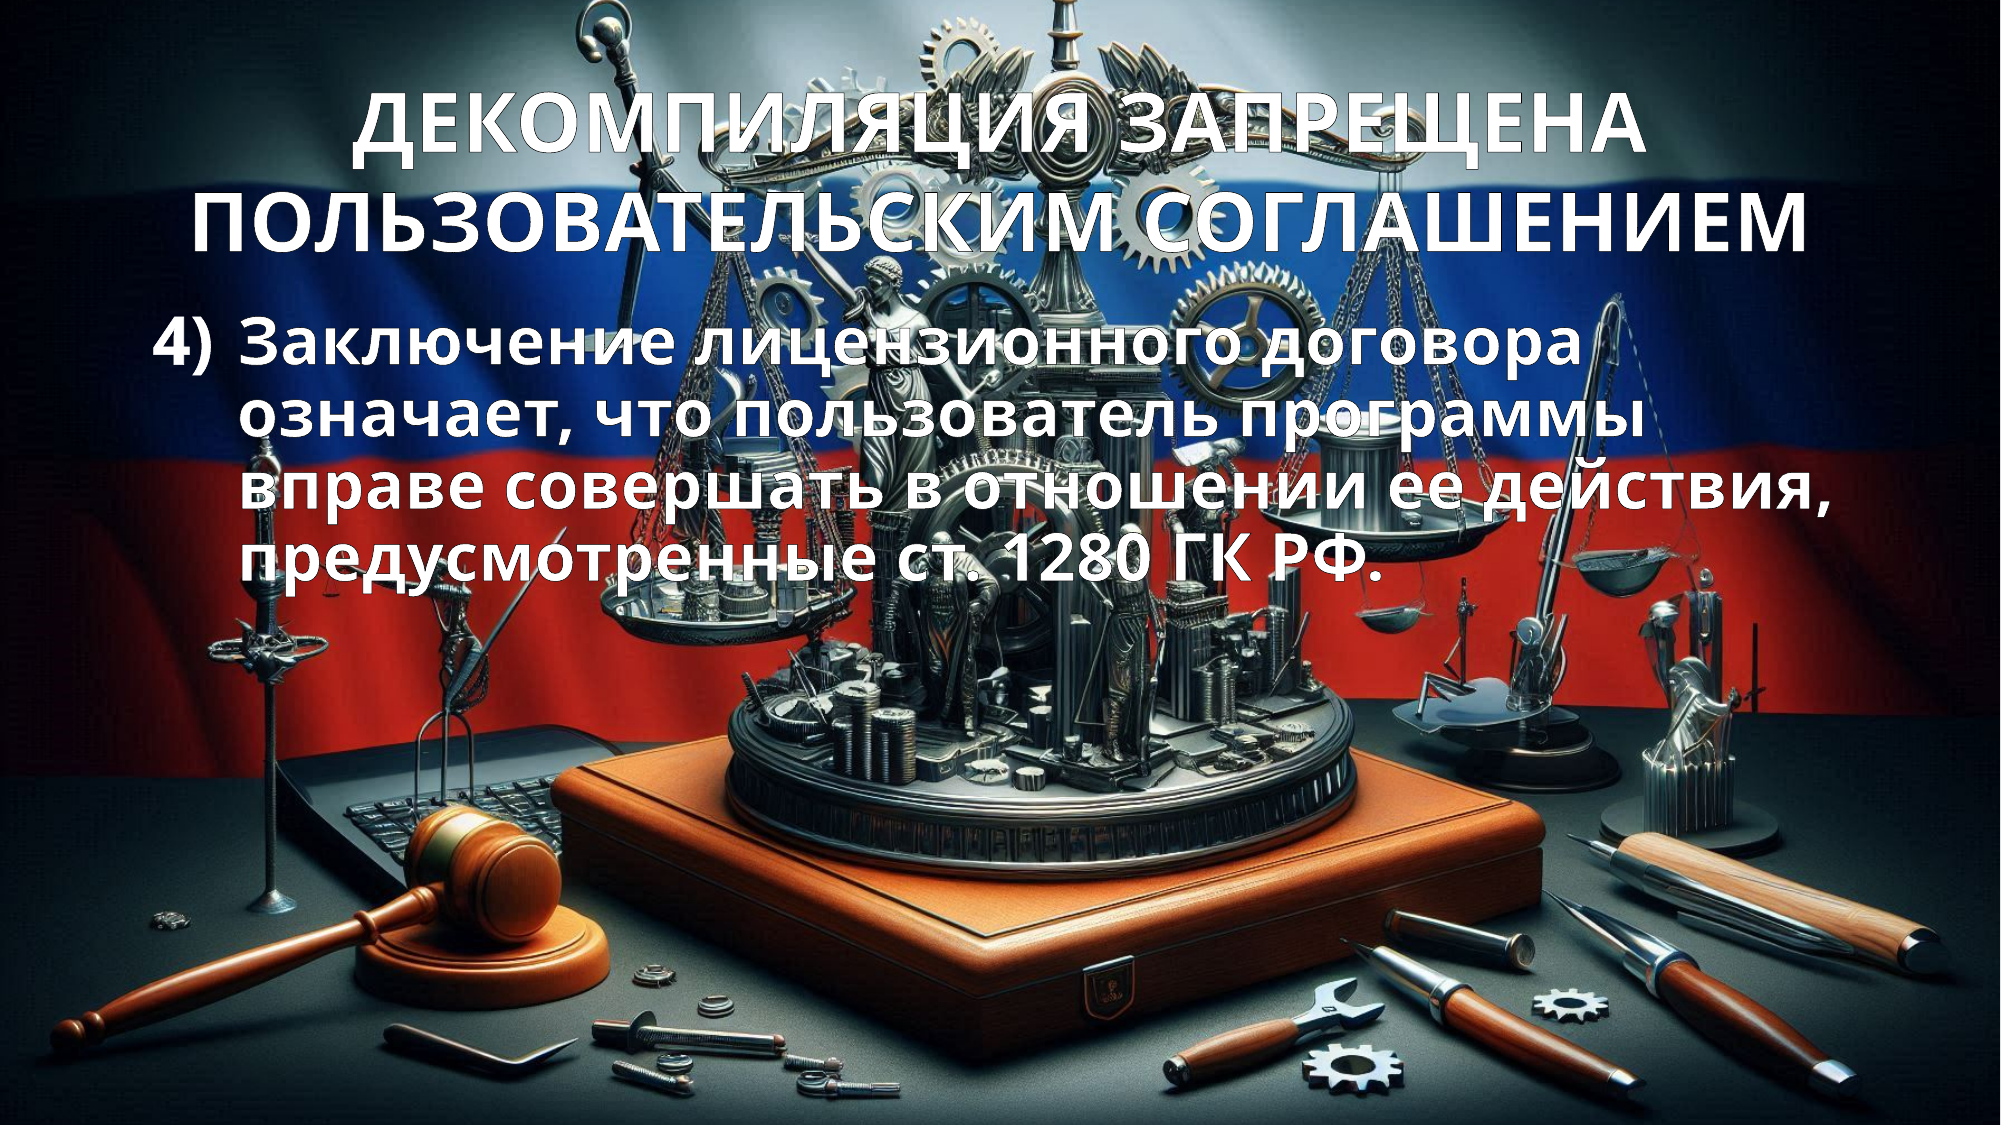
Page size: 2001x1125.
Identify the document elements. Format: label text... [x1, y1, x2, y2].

title ДЕКОМПИЛЯЦИЯ ЗАПРЕЩЕНА ПОЛЬЗОВАТЕЛЬСКИМ СОГЛАШЕНИЕМ [137, 59, 1863, 278]
list Заключение лицензионного договора означает, что пользователь программы вправе совершать в отношении ее действия, предусмотренные ст. 1280 ГК РФ. [137, 299, 1863, 1014]
picture [0, 0, 2001, 1125]
